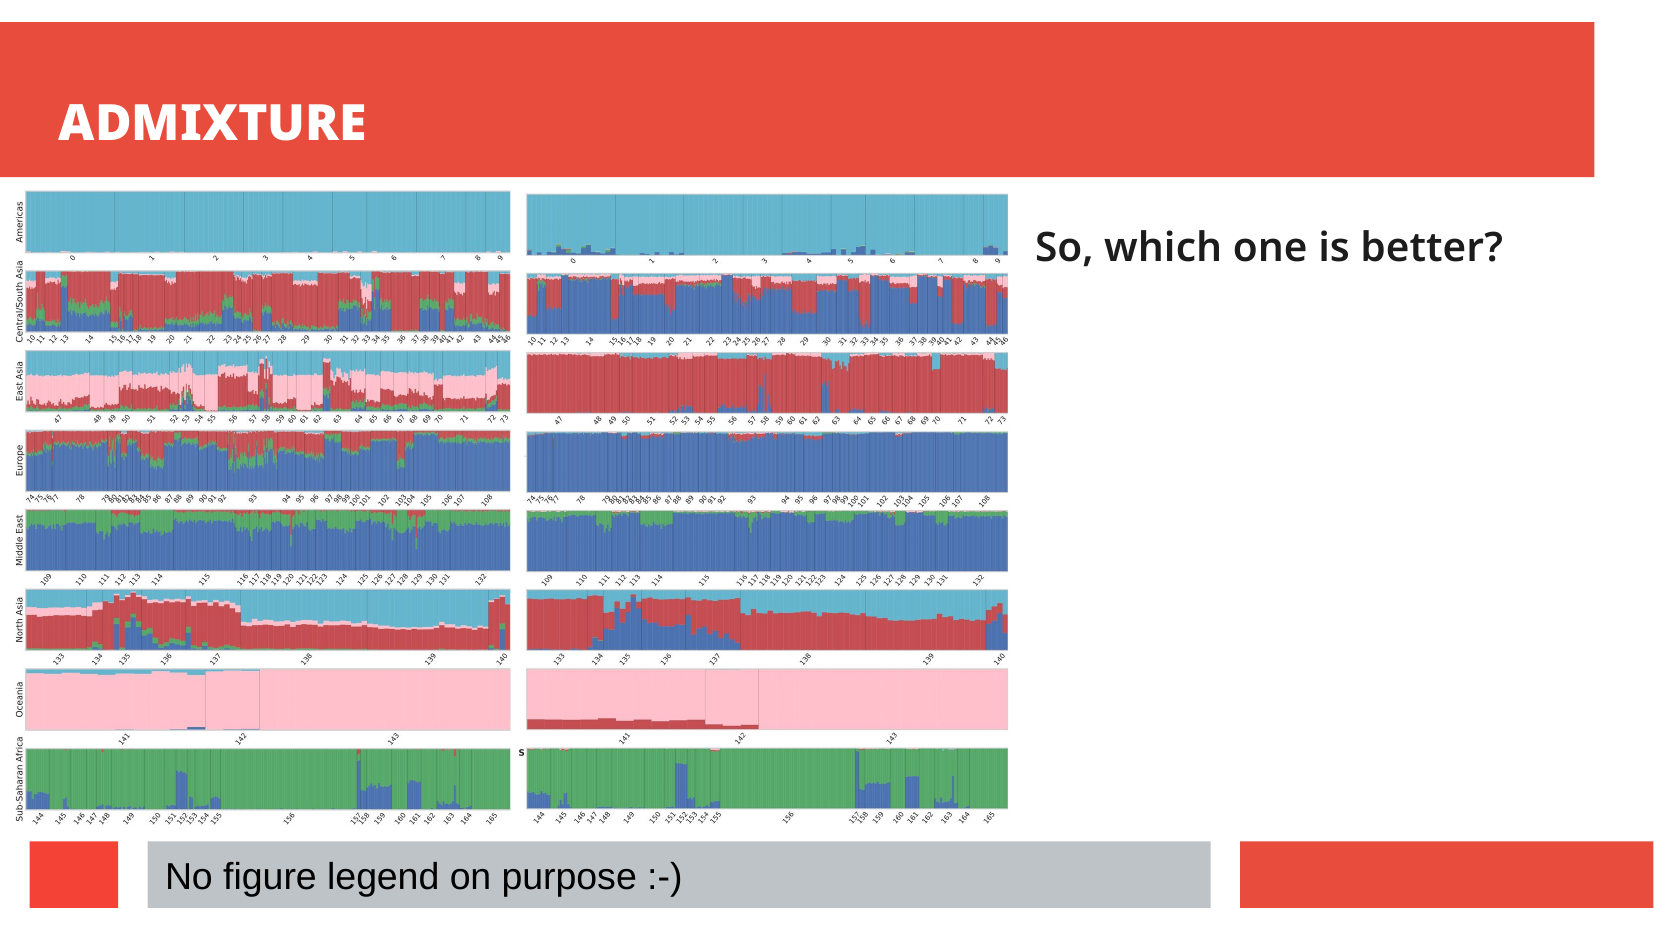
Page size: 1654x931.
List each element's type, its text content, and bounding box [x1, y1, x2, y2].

list So, which one is better? [1035, 217, 1571, 758]
text_box No figure legend on purpose :-) [150, 847, 698, 905]
picture [15, 190, 1009, 826]
title ADMIXTURE [59, 44, 1595, 156]
